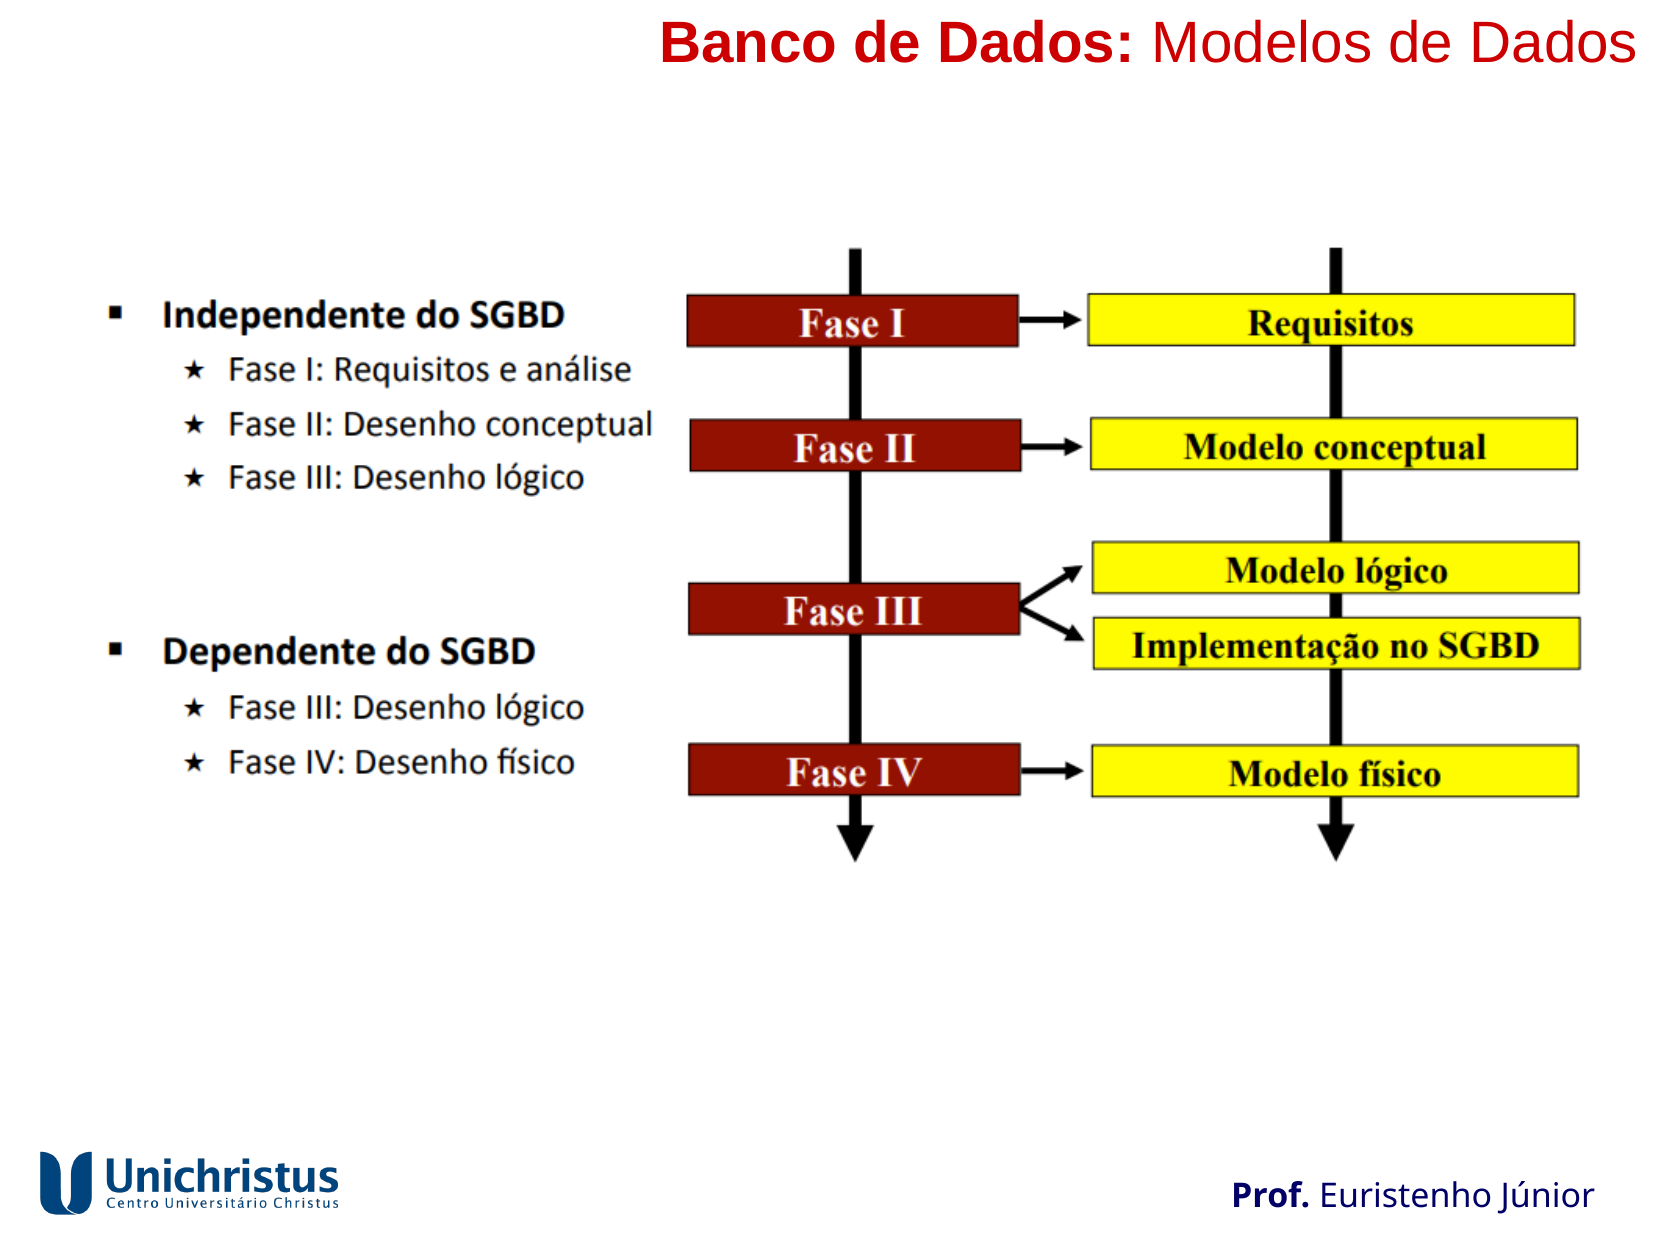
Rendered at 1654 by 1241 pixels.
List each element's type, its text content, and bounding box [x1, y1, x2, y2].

picture [35, 1148, 343, 1217]
text_box Prof. Euristenho Júnior [1216, 1163, 1654, 1224]
picture [58, 223, 1619, 875]
text_box Banco de Dados: Modelos de Dados [644, 2, 1654, 83]
